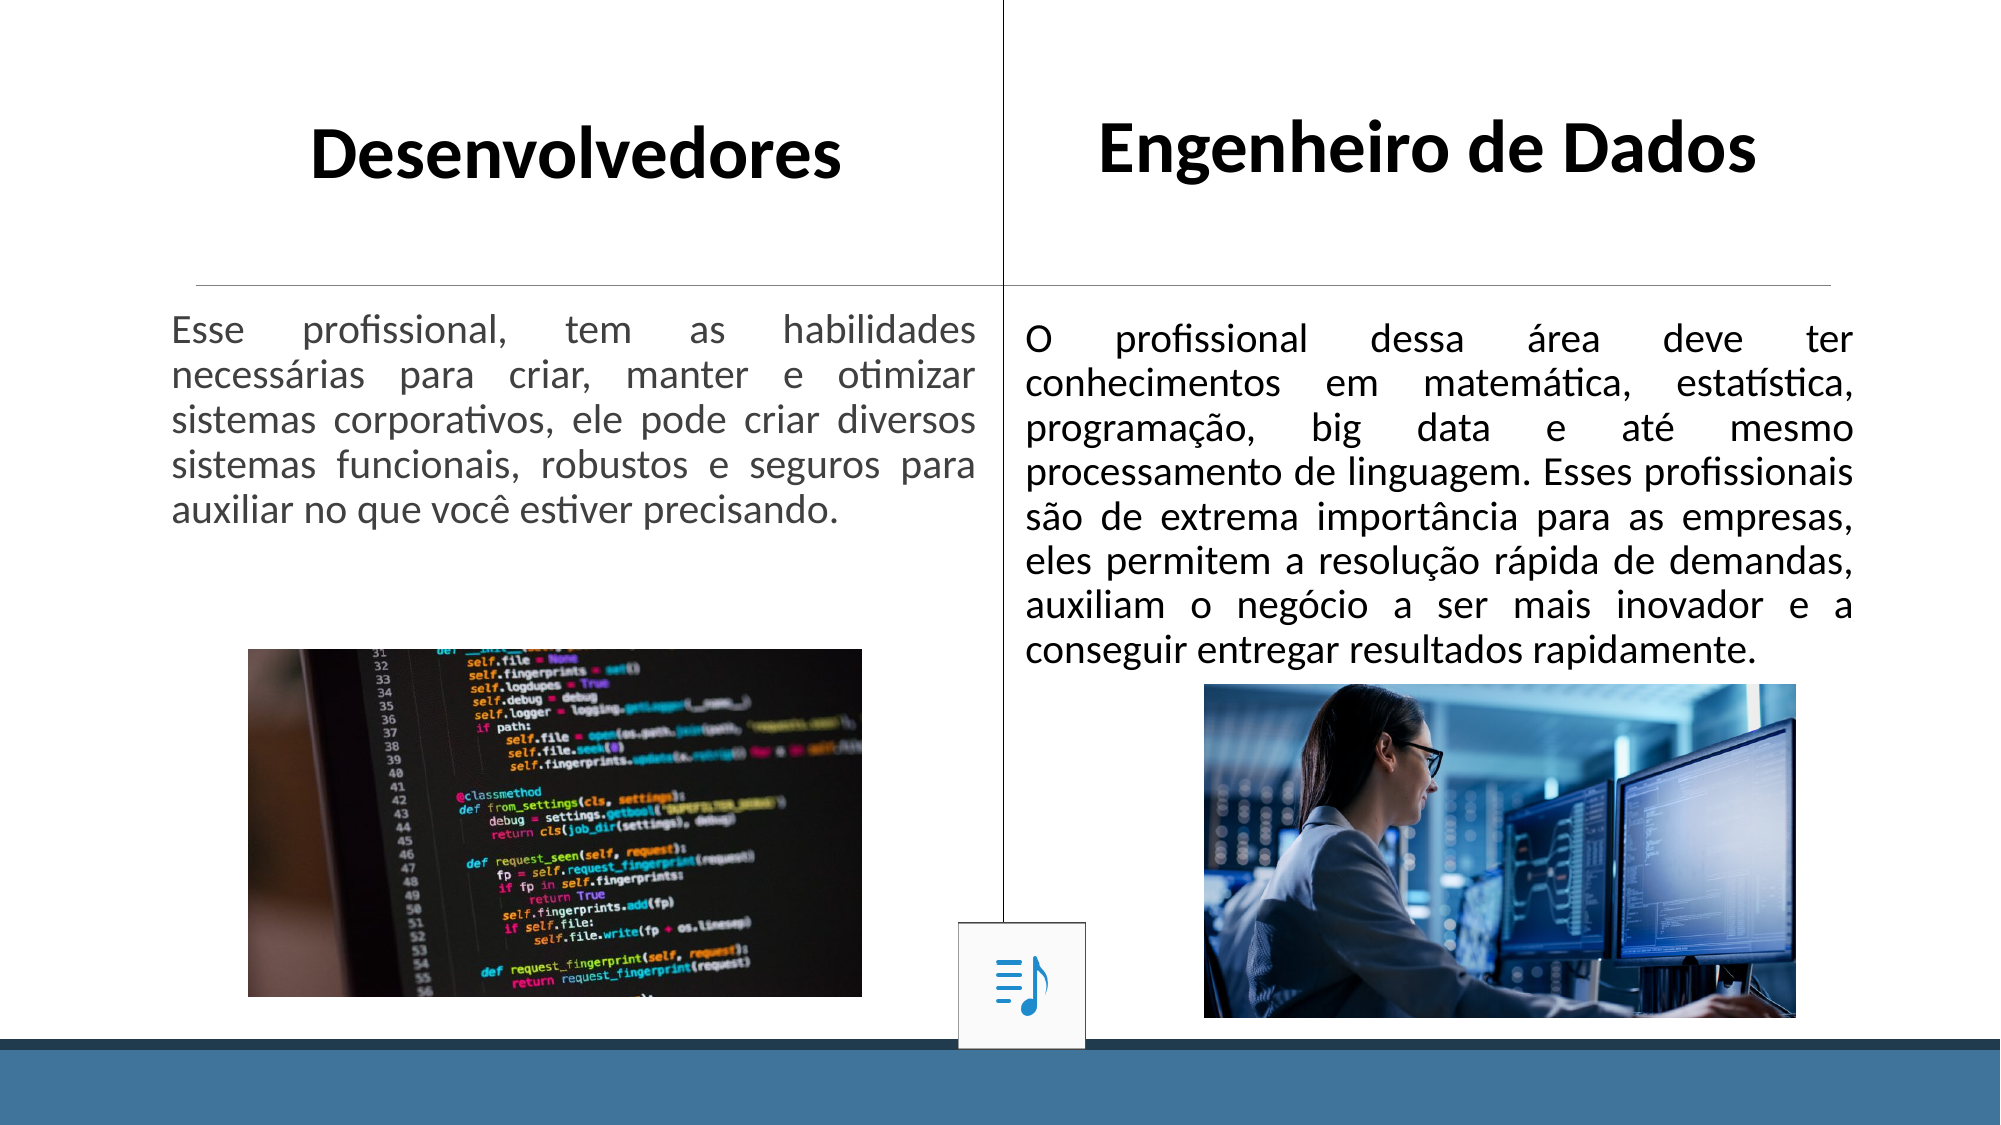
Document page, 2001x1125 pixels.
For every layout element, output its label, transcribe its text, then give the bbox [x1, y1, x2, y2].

list Desenvolvedores [174, 13, 980, 296]
list Engenheiro de Dados [1025, 25, 1831, 272]
list O profissional dessa área deve ter conhecimentos em matemática, estatística, programação, big data e até mesmo processamento de linguagem. Esses profissionais são de extrema importância para as empresas, eles permitem a resolução rápida de demandas, auxiliam o negócio a ser mais inovador e a conseguir entregar resultados rapidamente. [1025, 316, 1855, 721]
picture [248, 649, 862, 997]
list Esse profissional, tem as habilidades necessárias para criar, manter e otimizar sistemas corporativos, ele pode criar diversos sistemas funcionais, robustos e seguros para auxiliar no que você estiver precisando. [171, 307, 977, 622]
picture [1204, 684, 1796, 1018]
text_box [956, 921, 1087, 1052]
